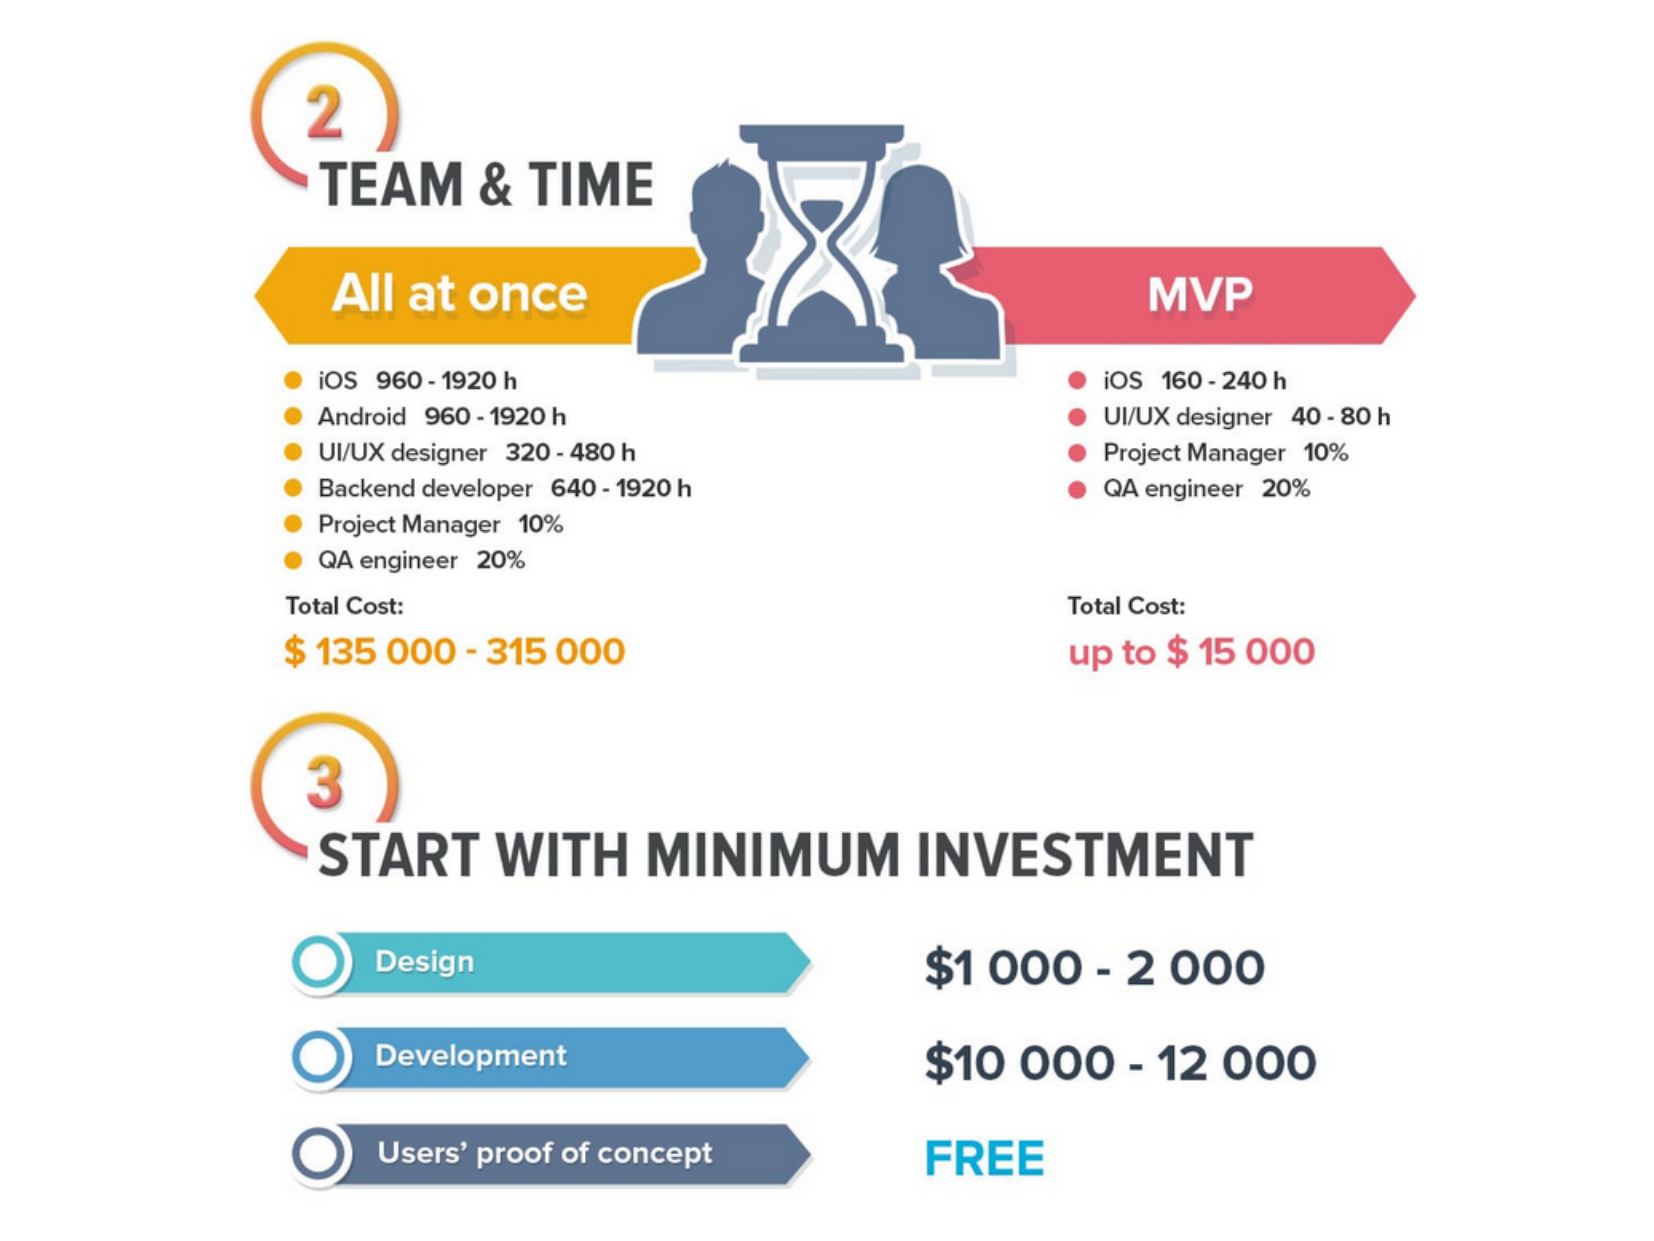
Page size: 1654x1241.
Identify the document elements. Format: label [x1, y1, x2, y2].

picture [244, 37, 1430, 1205]
